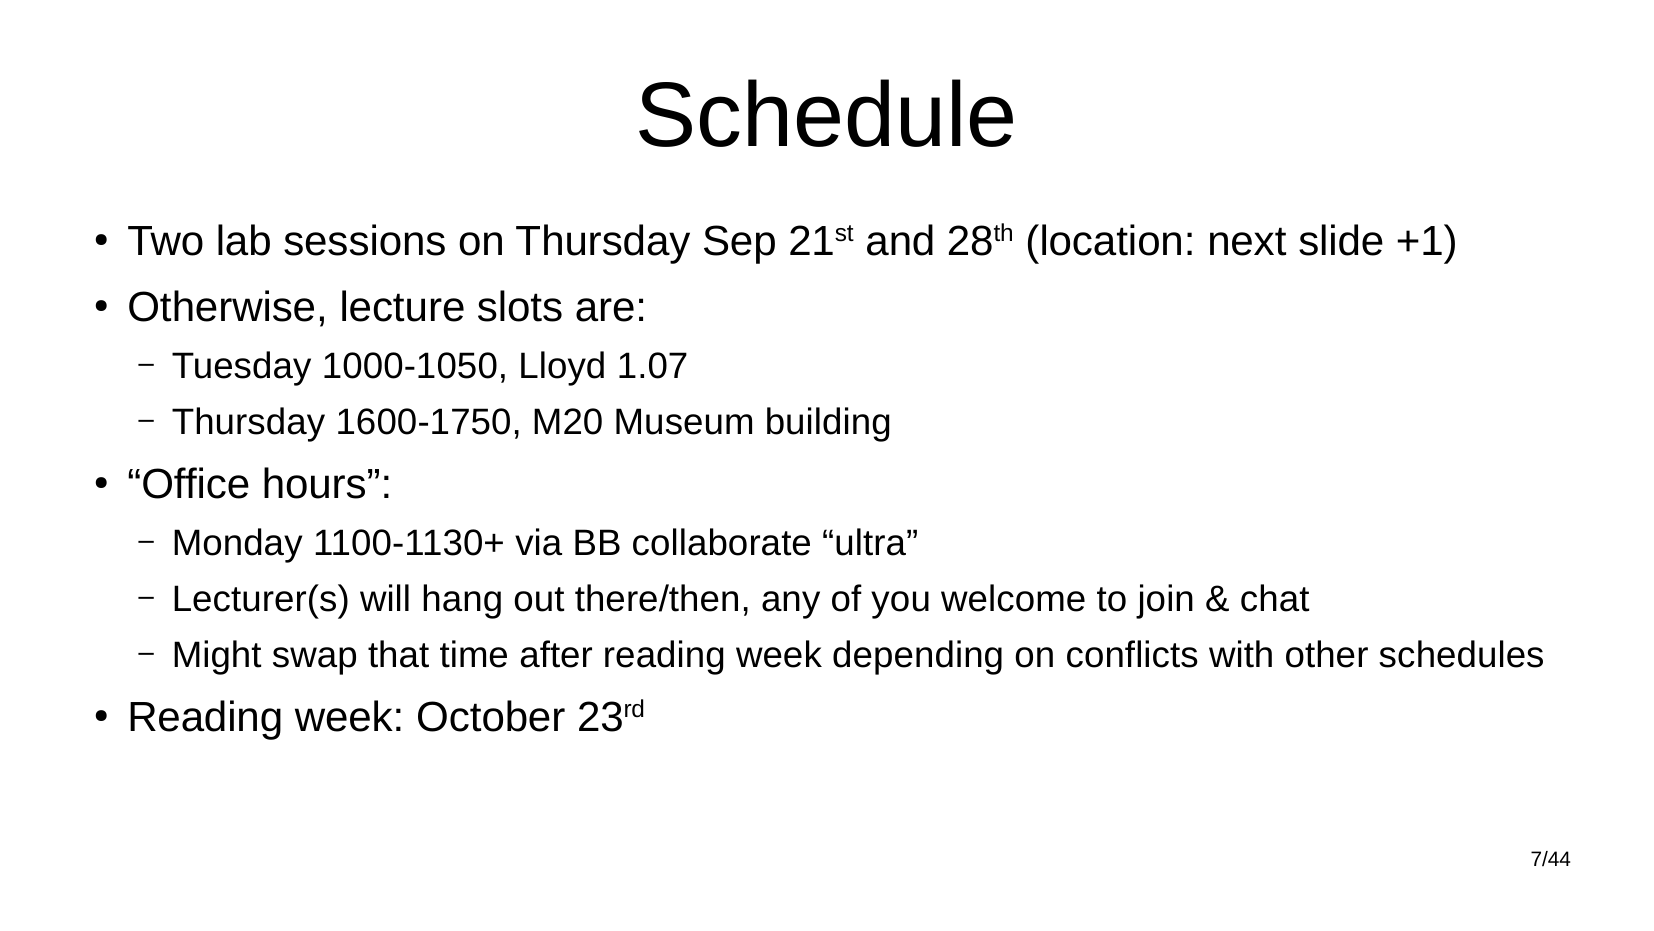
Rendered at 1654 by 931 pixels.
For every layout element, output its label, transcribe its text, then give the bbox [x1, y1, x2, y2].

list Two lab sessions on Thursday Sep 21st and 28th (location: next slide +1) Otherwise, lecture slots are: Tuesday 1000-1050, Lloyd 1.07 Thursday 1600-1750, M20 Museum building “Office hours”: Monday 1100-1130+ via BB collaborate “ultra” Lecturer(s) will hang out there/then, any of you welcome to join & chat Might swap that time after reading week depending on conflicts with other schedules Reading week: October 23rd [82, 217, 1571, 758]
title Schedule [82, 37, 1571, 193]
